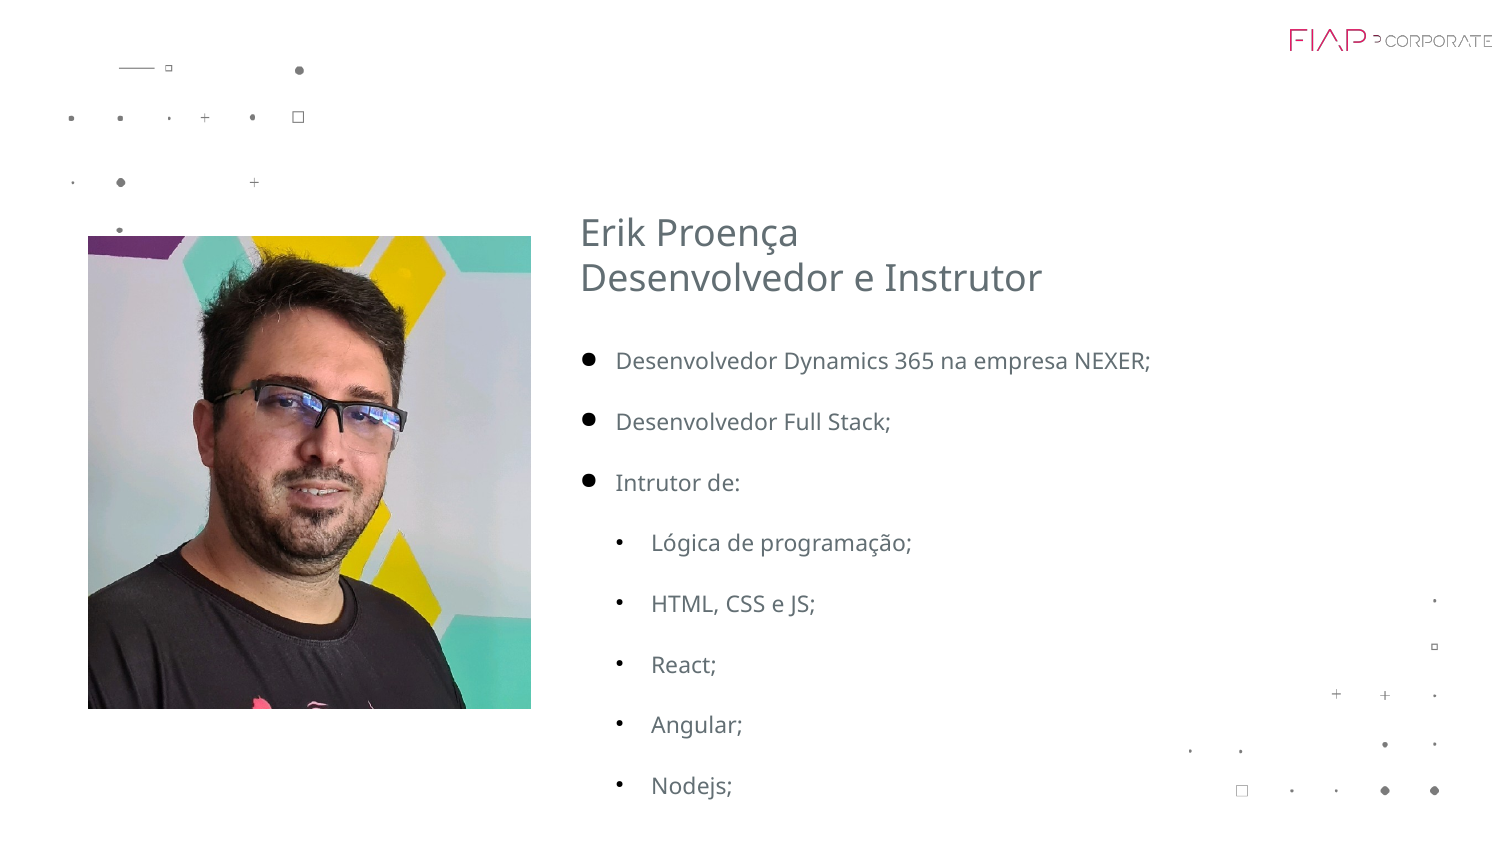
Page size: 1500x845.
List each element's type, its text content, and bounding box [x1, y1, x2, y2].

picture [4, 16, 1500, 845]
text_box Desenvolvedor Dynamics 365 na empresa NEXER; Desenvolvedor Full Stack; Intrutor de: Lógica de programação; HTML, CSS e JS; React; Angular; Nodejs; [565, 331, 1320, 807]
text_box Erik Proença Desenvolvedor e Instrutor [565, 201, 1359, 307]
